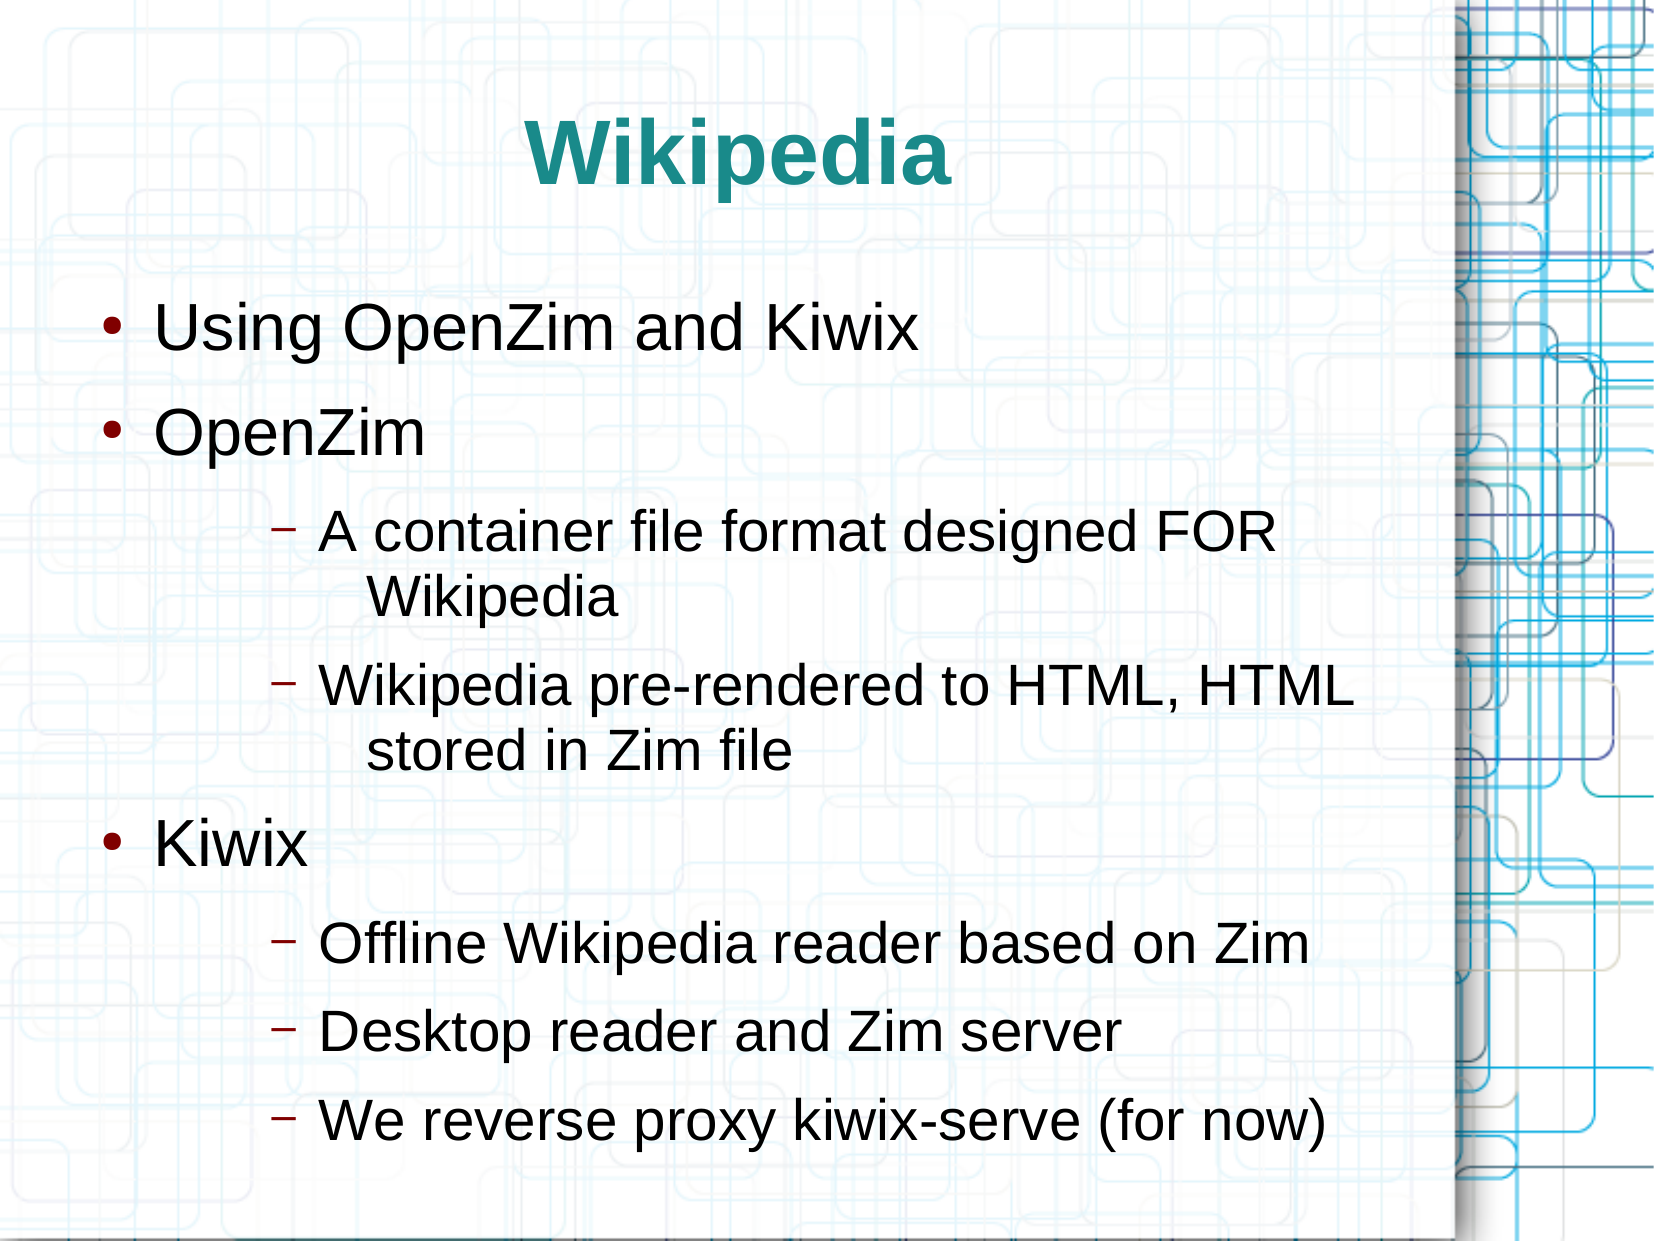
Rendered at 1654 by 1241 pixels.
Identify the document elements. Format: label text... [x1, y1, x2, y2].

title Wikipedia [59, 49, 1418, 257]
picture [0, 0, 1654, 1241]
list Using OpenZim and Kiwix OpenZim A container file format designed FOR Wikipedia Wikipedia pre-rendered to HTML, HTML stored in Zim file Kiwix Offline Wikipedia reader based on Zim Desktop reader and Zim server We reverse proxy kiwix-serve (for now) [82, 290, 1418, 1153]
